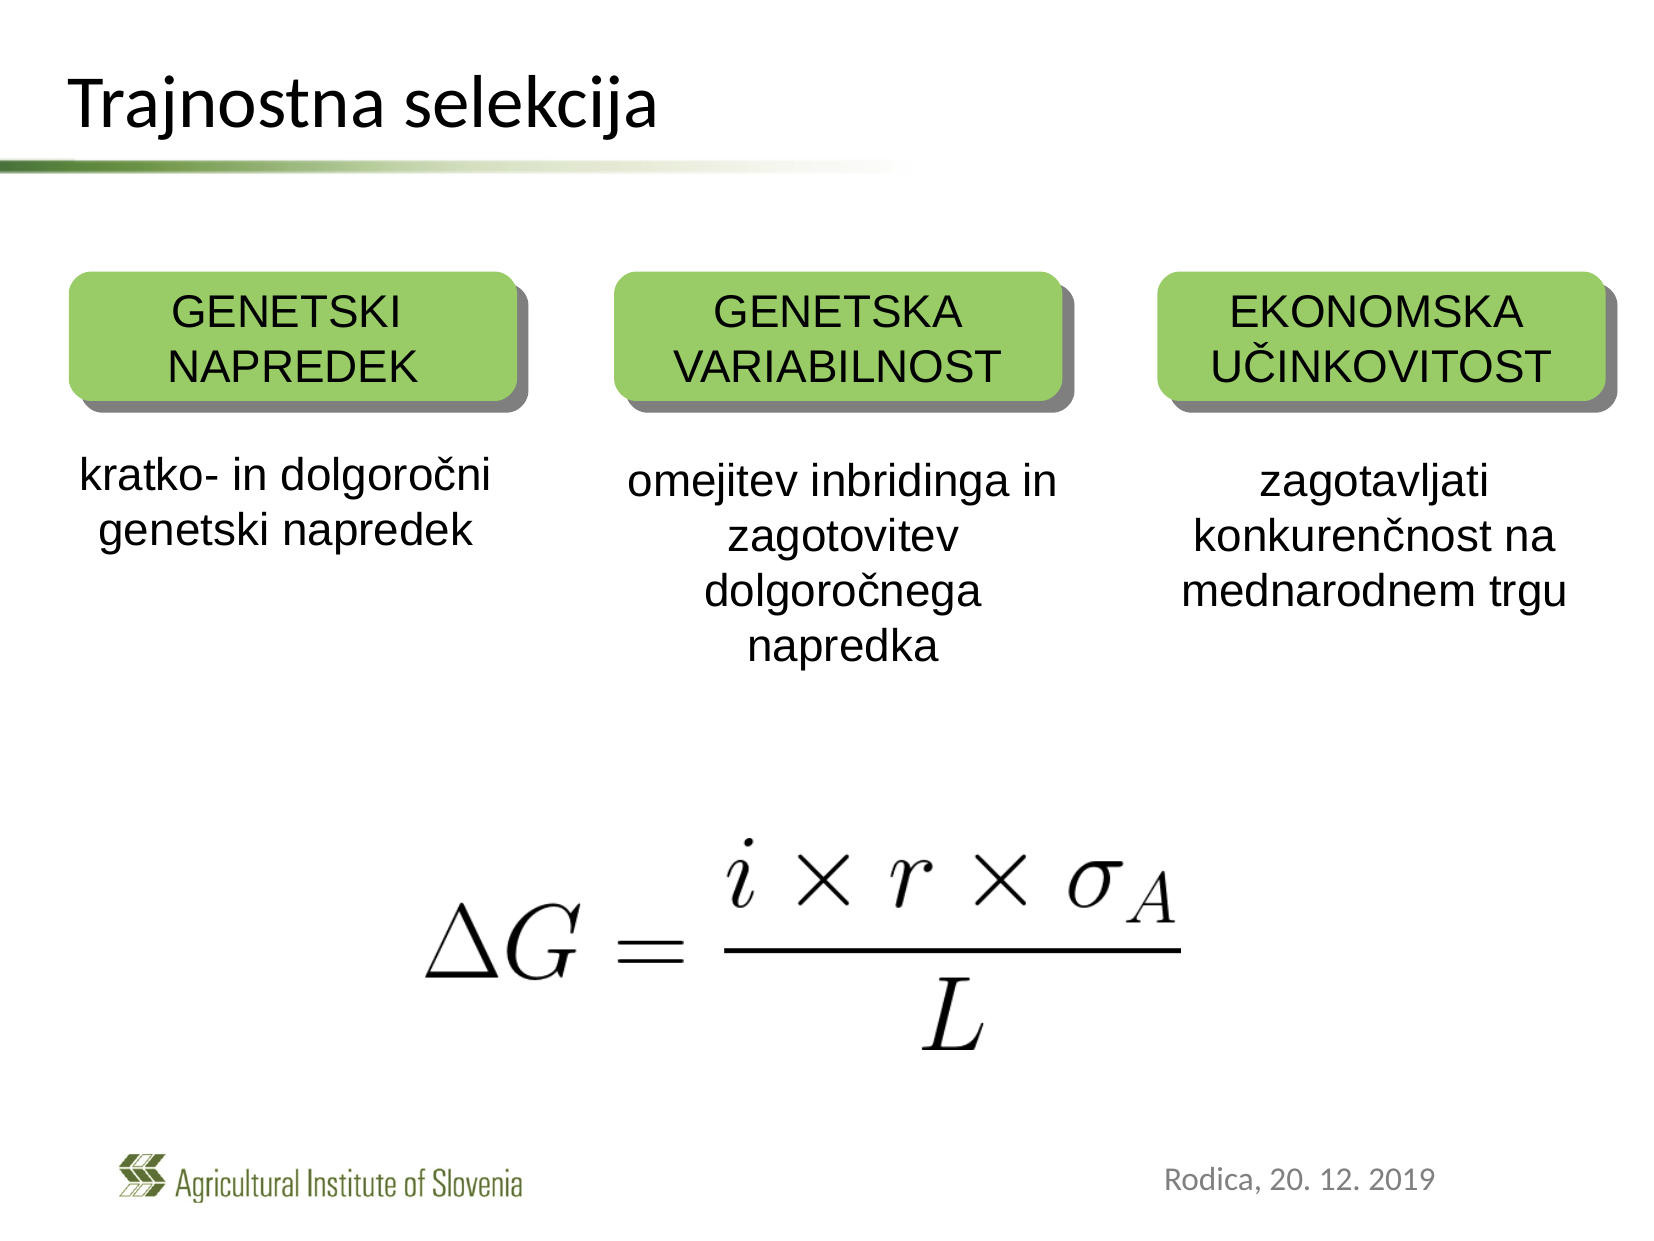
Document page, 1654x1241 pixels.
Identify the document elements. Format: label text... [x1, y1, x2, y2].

text_box Trajnostna selekcija [53, 20, 1406, 176]
text_box GENETSKI NAPREDEK [68, 271, 518, 401]
text_box EKONOMSKA UČINKOVITOST [1157, 271, 1606, 401]
text_box omejitev inbridinga in zagotovitev dolgoročnega napredka [588, 443, 1098, 663]
picture [0, 0, 1654, 1241]
text_box zagotavljati konkurenčnost na mednarodnem trgu [1119, 443, 1630, 714]
text_box kratko- in dolgoročni genetski napredek [31, 436, 541, 578]
text_box GENETSKA VARIABILNOST [614, 271, 1063, 401]
